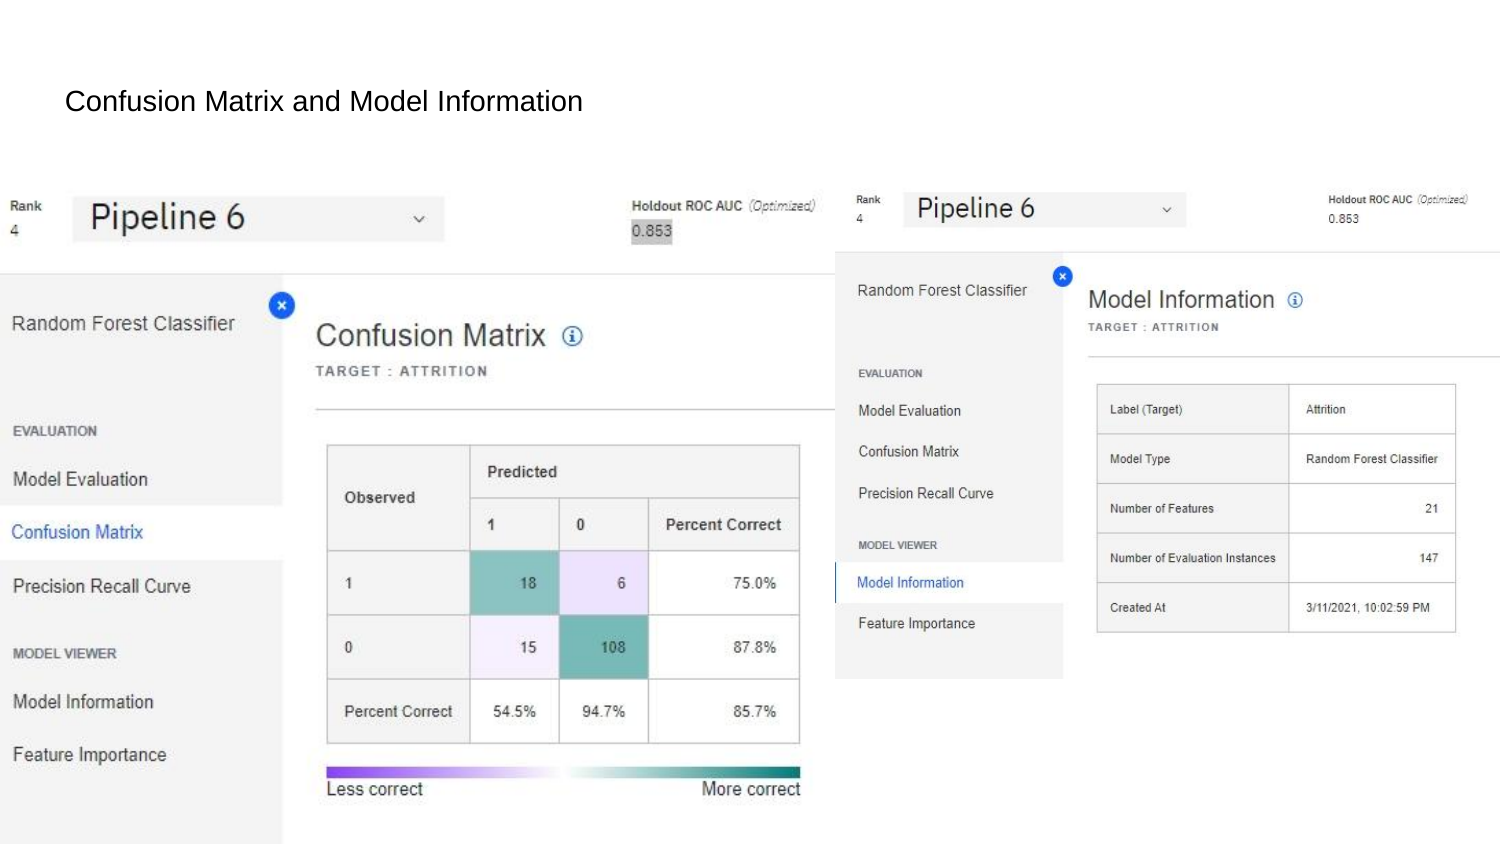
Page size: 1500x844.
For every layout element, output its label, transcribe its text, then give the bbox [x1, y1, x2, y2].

title Confusion Matrix and Model Information [49, 67, 1448, 173]
picture [0, 178, 1500, 844]
